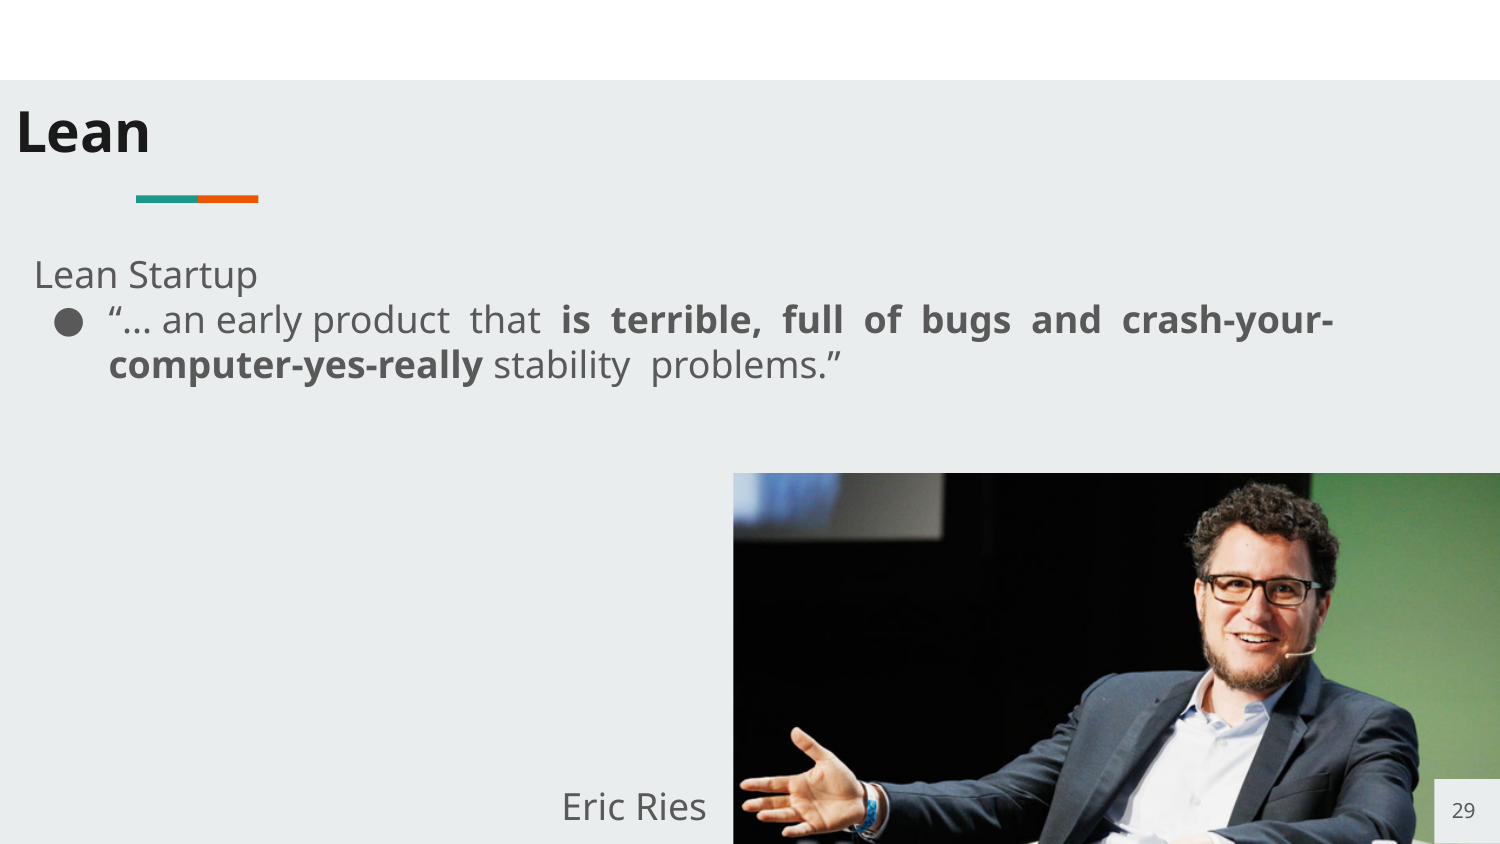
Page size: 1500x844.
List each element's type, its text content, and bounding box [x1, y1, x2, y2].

title Lean [0, 80, 1101, 181]
slide_number <number> [1400, 779, 1491, 844]
picture [733, 473, 1500, 844]
text_box [1491, 779, 1500, 844]
text_box Eric Ries [546, 767, 734, 844]
subtitle Lean Startup “... an early product that is terrible, full of bugs and crash-your-computer-yes-really stability problems.” [18, 235, 1466, 787]
